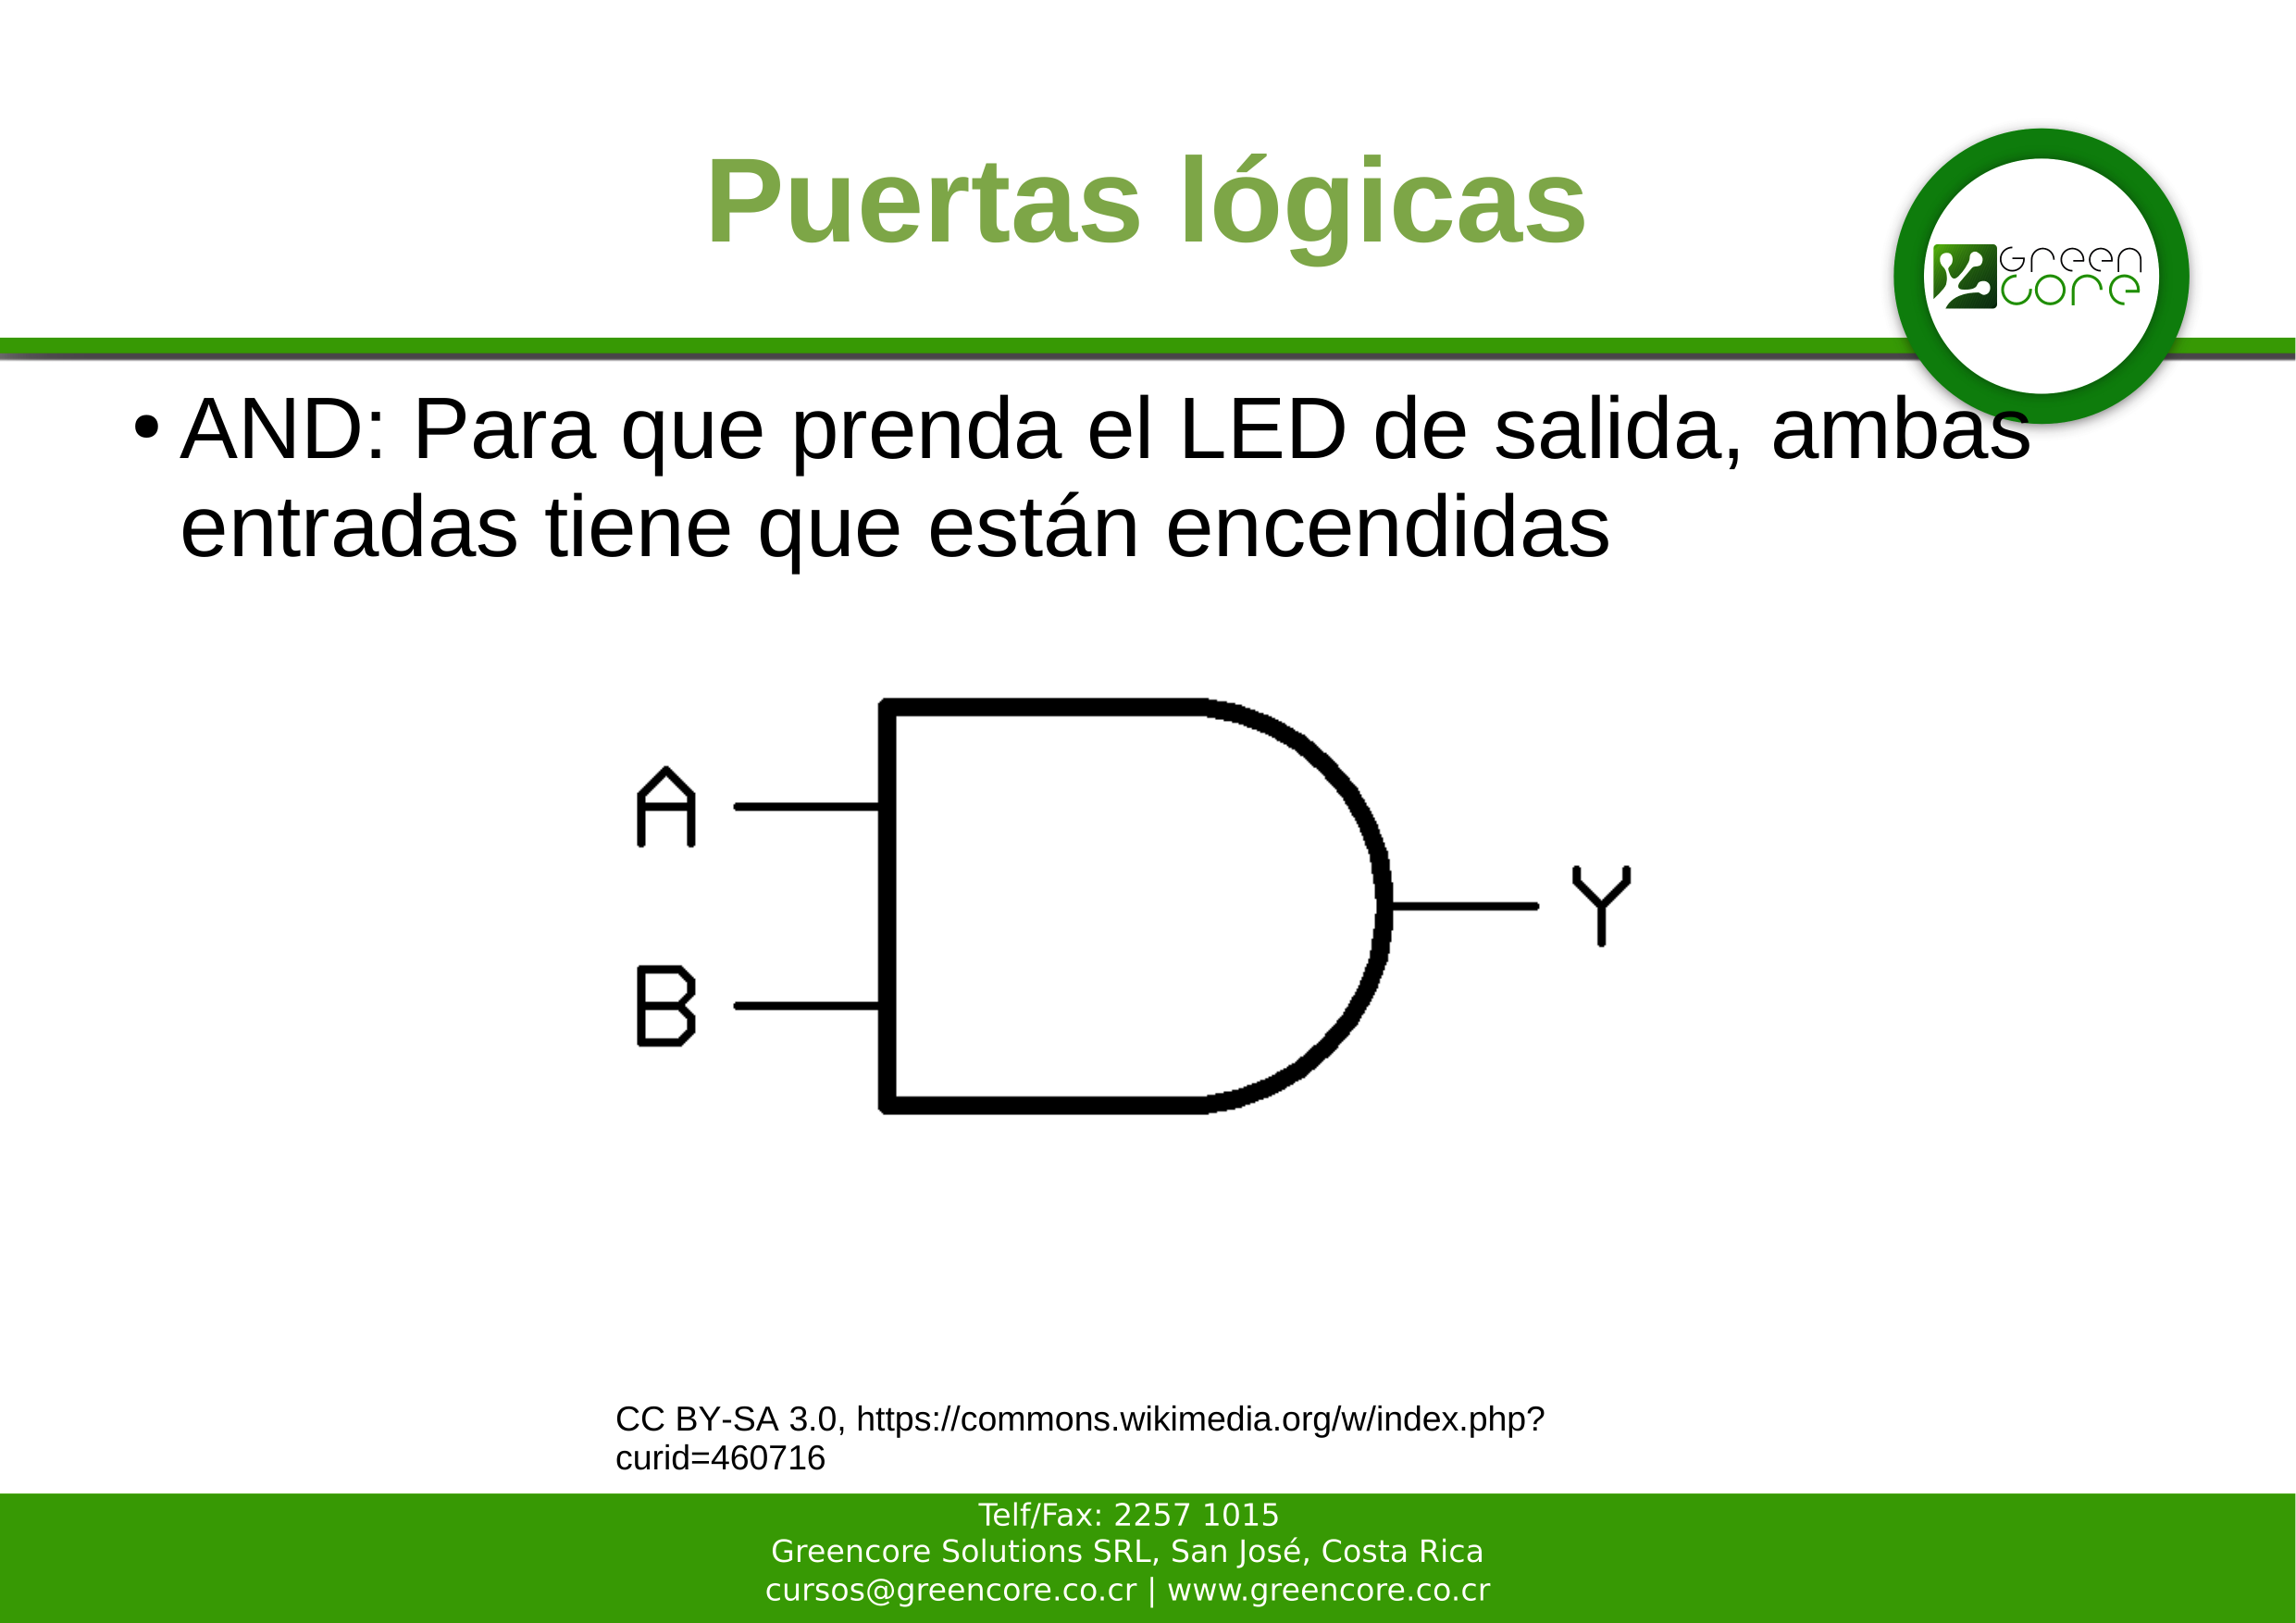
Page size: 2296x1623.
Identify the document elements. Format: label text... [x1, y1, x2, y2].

text_box CC BY-SA 3.0, https://commons.wikimedia.org/w/index.php?curid=460716 [602, 1393, 1766, 1485]
list AND: Para que prenda el LED de salida, ambas entradas tiene que están encendidas [115, 379, 2181, 1321]
picture [0, 0, 2296, 1623]
title Puertas lógicas [115, 64, 2181, 336]
